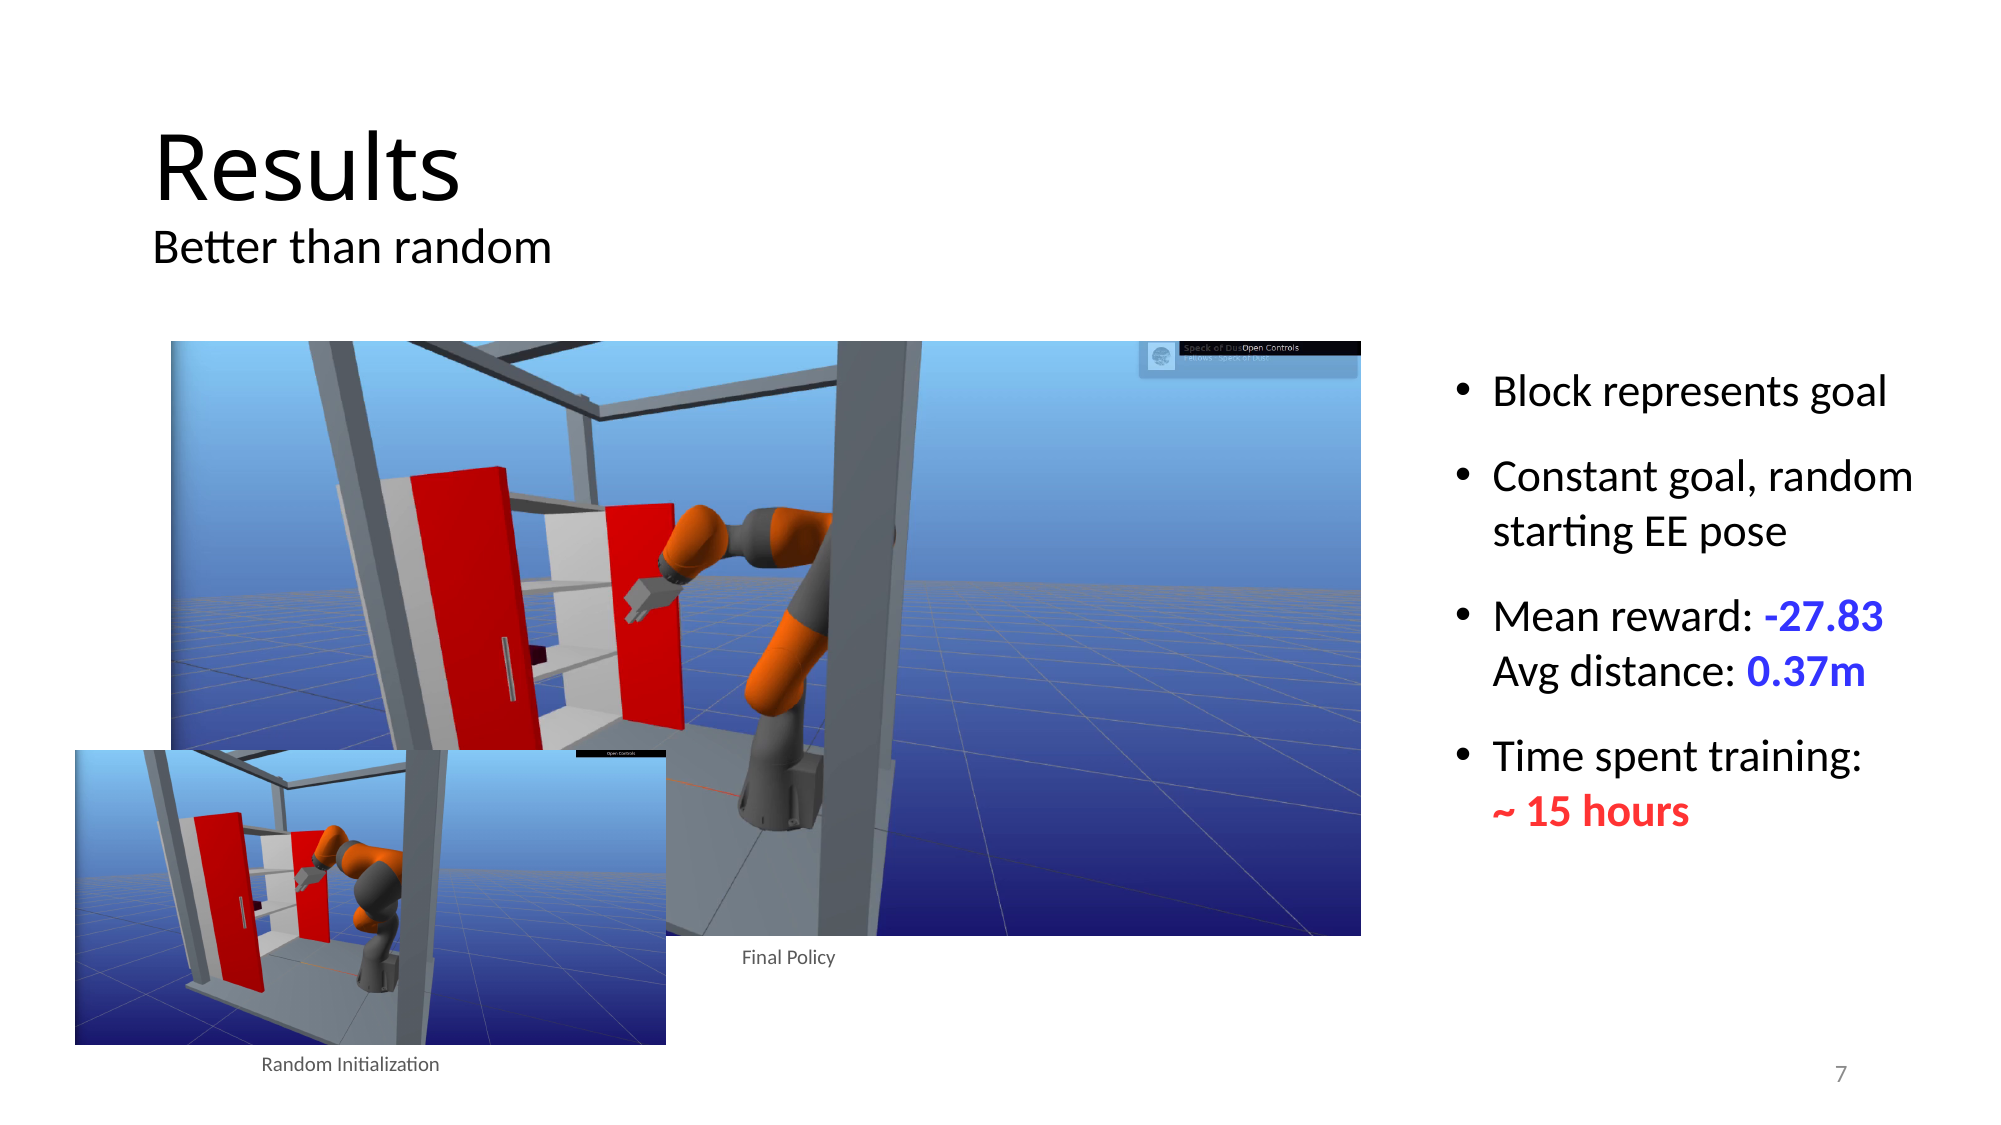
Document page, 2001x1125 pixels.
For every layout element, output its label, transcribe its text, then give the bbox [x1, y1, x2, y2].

text_box Final Policy [569, 936, 1008, 977]
text_box Random Initialization [131, 1043, 570, 1084]
slide_number <number> [1412, 1042, 1863, 1103]
title Results Better than random [137, 89, 1863, 307]
text_box [75, 340, 1362, 1046]
list Block represents goal Constant goal, random starting EE pose Mean reward: -27.83 Avg distance: 0.37m Time spent training: ~ 15 hours [1440, 353, 1951, 1029]
